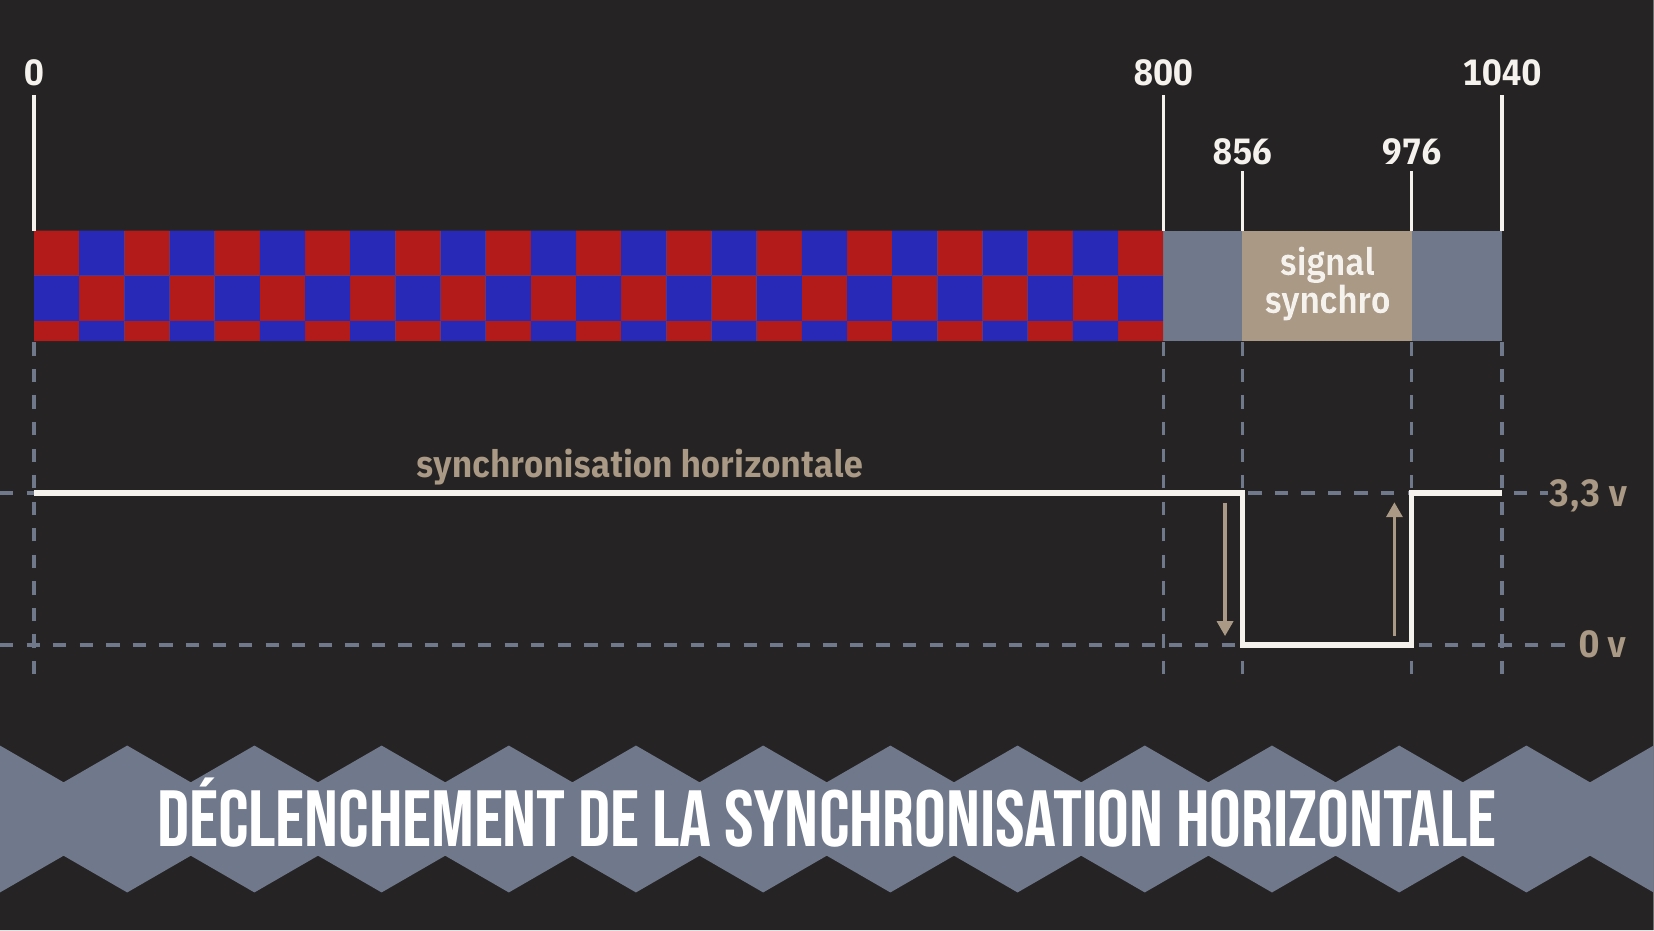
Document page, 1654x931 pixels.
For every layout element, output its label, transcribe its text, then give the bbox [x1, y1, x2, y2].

title Déclenchement de la Synchronisation horizontale [54, 768, 1600, 877]
picture [0, 0, 1654, 741]
